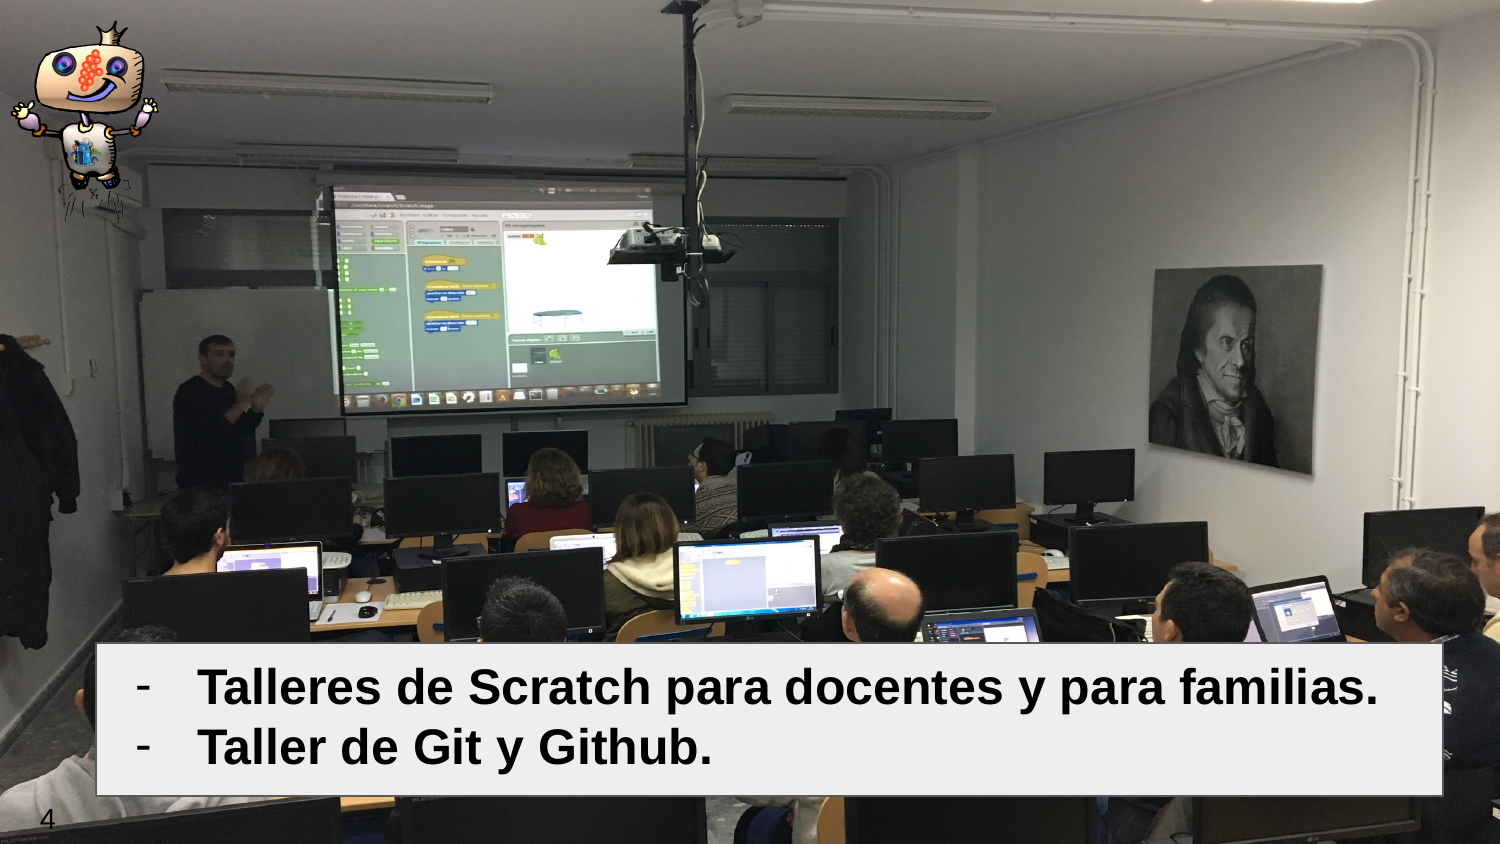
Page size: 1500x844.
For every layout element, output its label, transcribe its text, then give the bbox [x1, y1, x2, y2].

picture [0, 0, 1500, 844]
text_box 4 [25, 785, 92, 835]
text_box Talleres de Scratch para docentes y para familias. Taller de Git y Github. [107, 639, 1444, 808]
text_box [95, 643, 107, 796]
